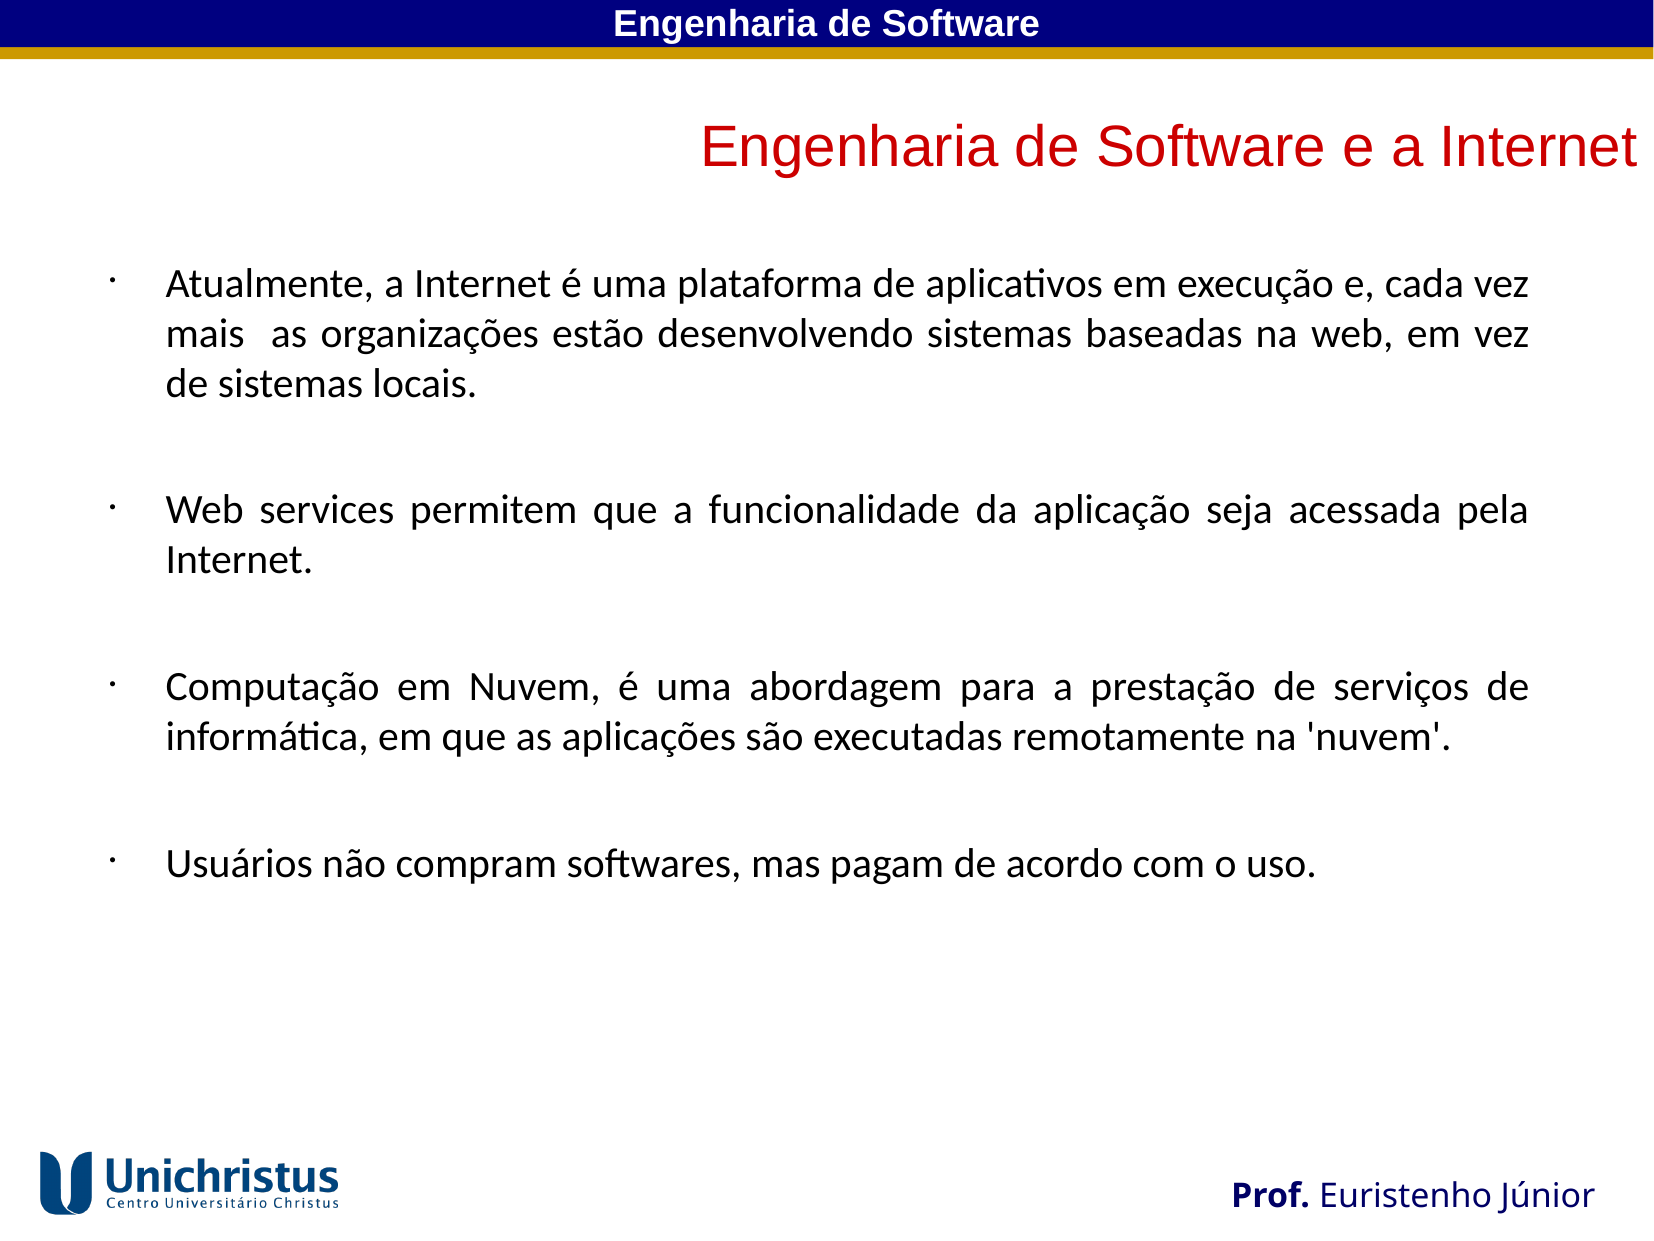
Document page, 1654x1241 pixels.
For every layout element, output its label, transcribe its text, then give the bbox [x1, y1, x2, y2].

list Atualmente, a Internet é uma plataforma de aplicativos em execução e, cada vez mais as organizações estão desenvolvendo sistemas baseadas na web, em vez de sistemas locais. Web services permitem que a funcionalidade da aplicação seja acessada pela Internet. Computação em Nuvem, é uma abordagem para a prestação de serviços de informática, em que as aplicações são executadas remotamente na 'nuvem'. Usuários não compram softwares, mas pagam de acordo com o uso. [94, 248, 1545, 1073]
text_box Engenharia de Software e a Internet [685, 106, 1654, 213]
text_box Prof. Euristenho Júnior [1216, 1163, 1654, 1224]
text_box [0, 48, 1654, 60]
text_box Engenharia de Software [0, 0, 1654, 48]
picture [35, 1148, 343, 1217]
